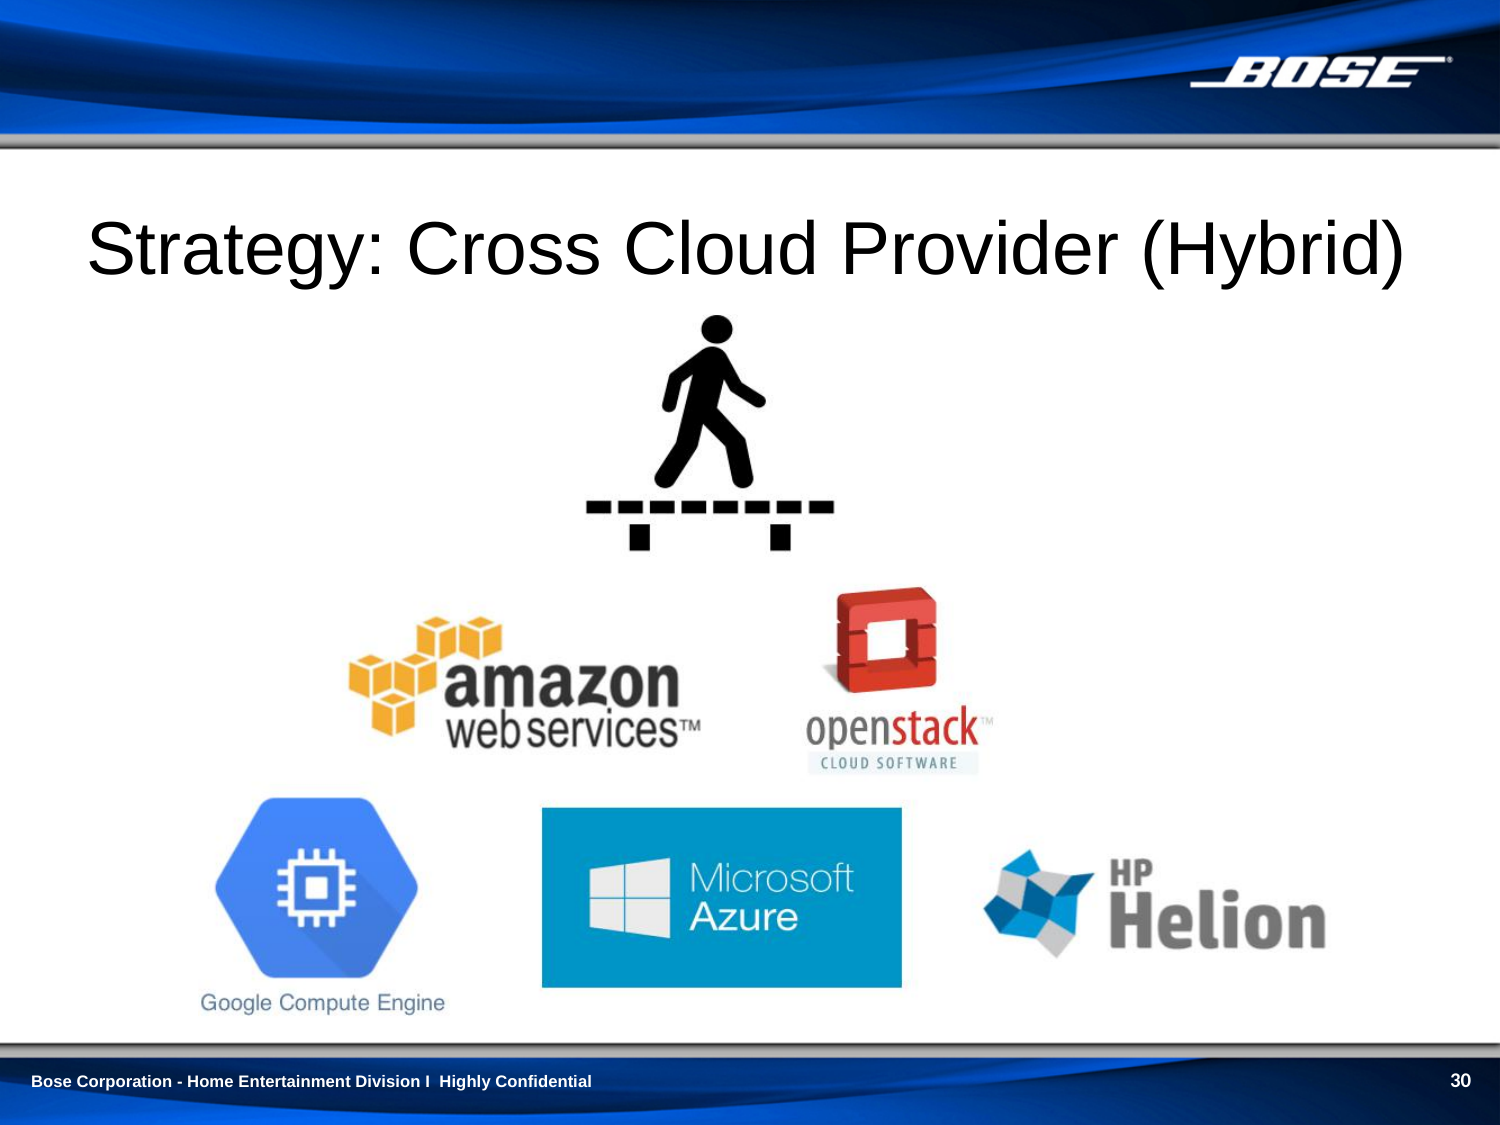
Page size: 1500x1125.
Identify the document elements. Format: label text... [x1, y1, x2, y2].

picture [0, 0, 1500, 1125]
text_box Strategy: Cross Cloud Provider (Hybrid) [56, 164, 1437, 325]
